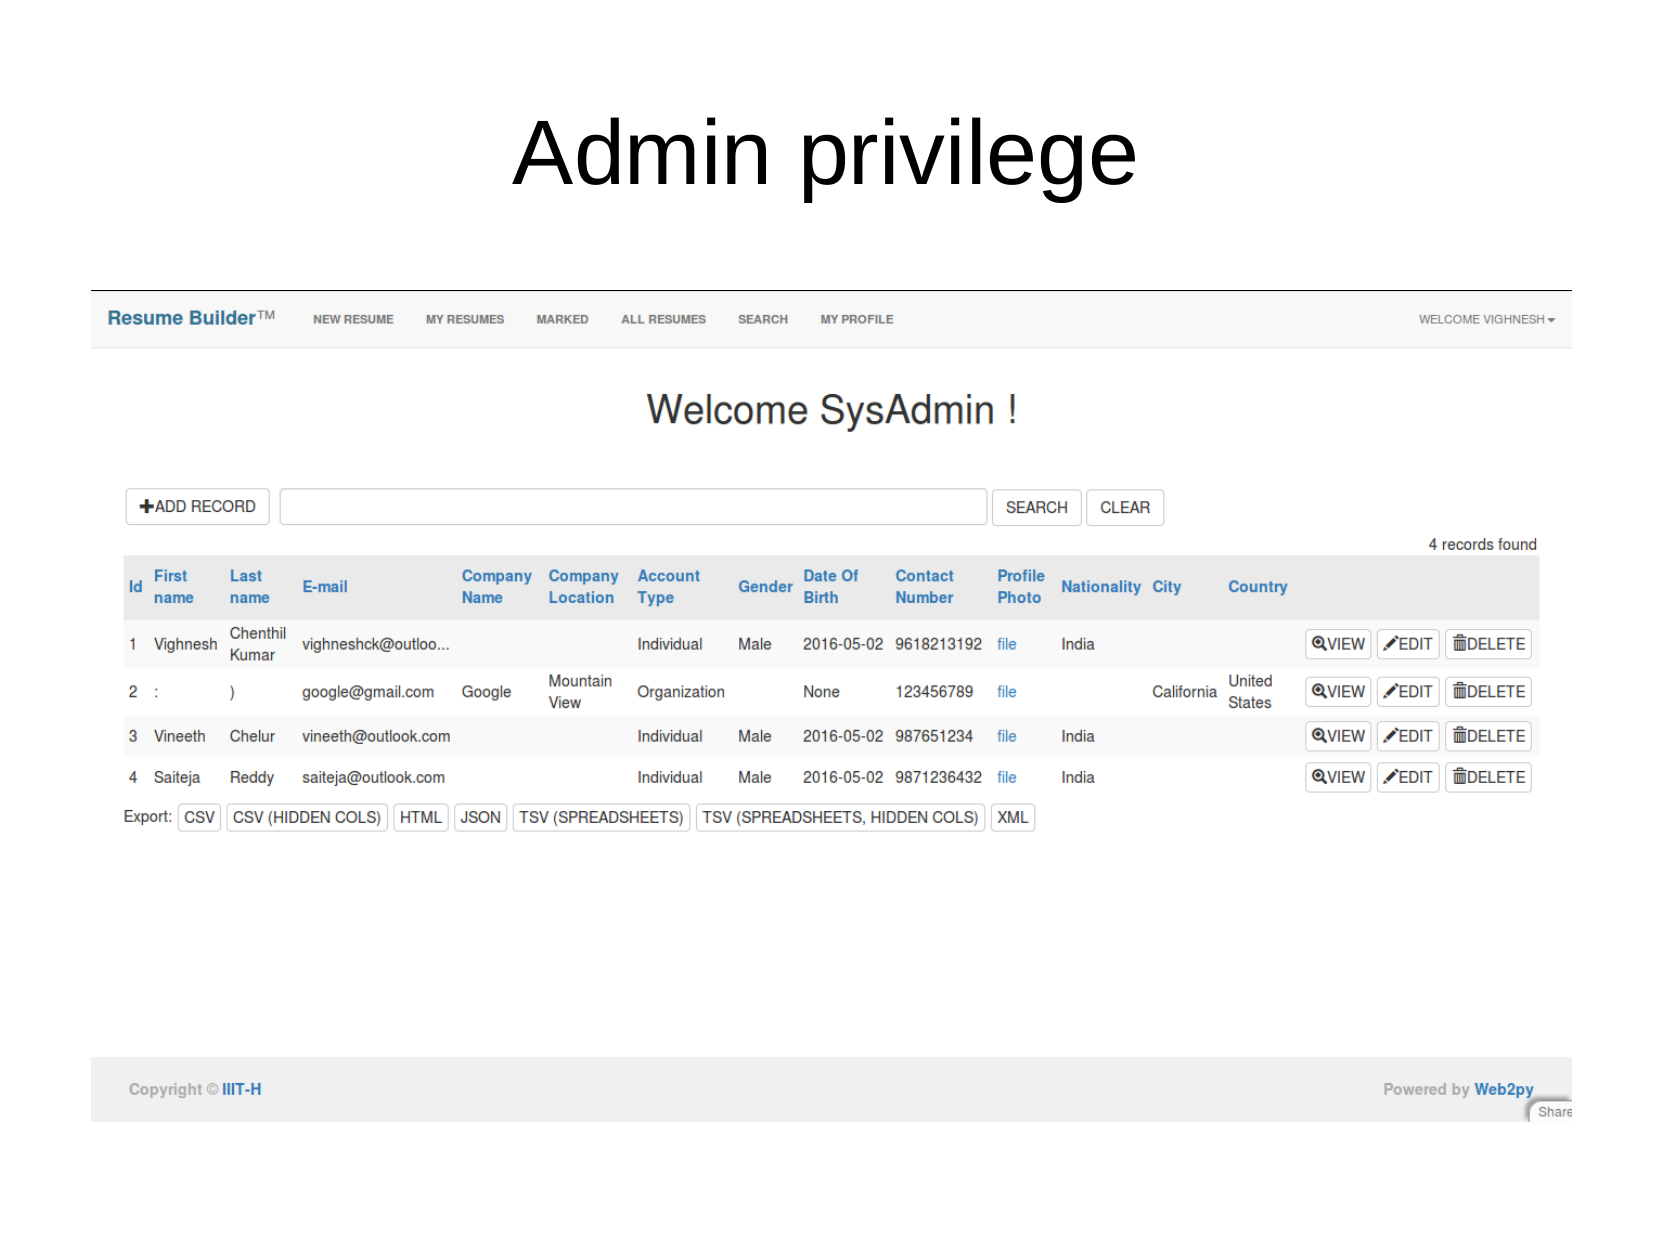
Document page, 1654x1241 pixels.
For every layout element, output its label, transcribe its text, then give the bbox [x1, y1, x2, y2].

picture [91, 290, 1572, 1123]
title Admin privilege [82, 49, 1571, 257]
